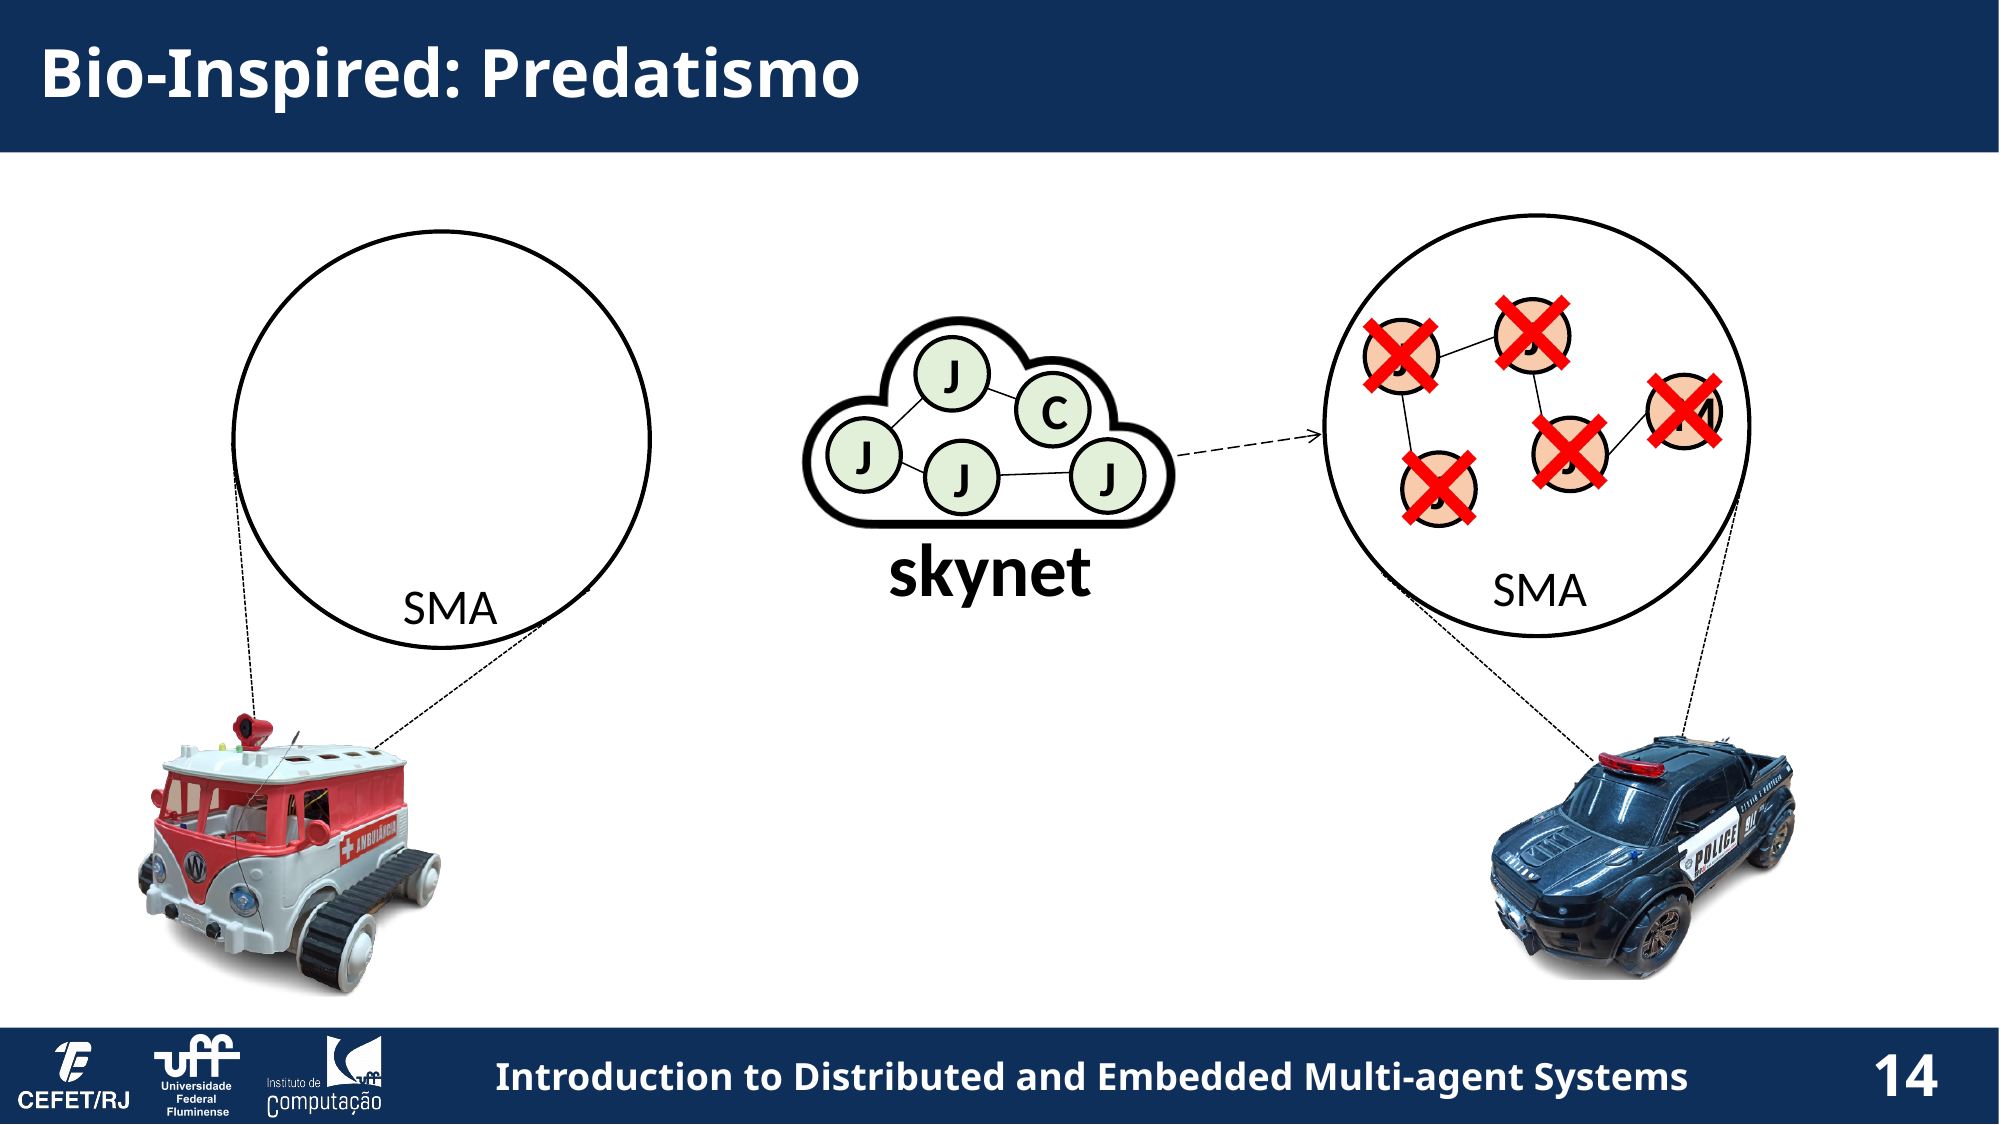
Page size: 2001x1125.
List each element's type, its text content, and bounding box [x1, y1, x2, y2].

picture [18, 1021, 129, 1125]
text_box [392, 642, 491, 648]
picture [1485, 733, 1800, 980]
text_box [1324, 215, 1750, 637]
text_box J [915, 337, 989, 411]
text_box Bio-Inspired: Predatismo [25, 23, 1999, 119]
picture [132, 711, 446, 997]
picture [777, 210, 1202, 635]
text_box [233, 231, 650, 641]
picture [1349, 304, 1452, 407]
text_box J [1070, 439, 1145, 513]
picture [265, 1033, 383, 1118]
picture [1518, 400, 1621, 503]
picture [1633, 359, 1736, 462]
text_box J [827, 418, 901, 492]
picture [153, 1033, 241, 1121]
text_box J [925, 440, 999, 515]
text_box skynet [873, 513, 1108, 619]
text_box SMA [388, 566, 513, 642]
text_box SMA [1477, 549, 1603, 625]
text_box C [1016, 372, 1090, 447]
picture [1388, 436, 1490, 539]
picture [1481, 281, 1584, 384]
